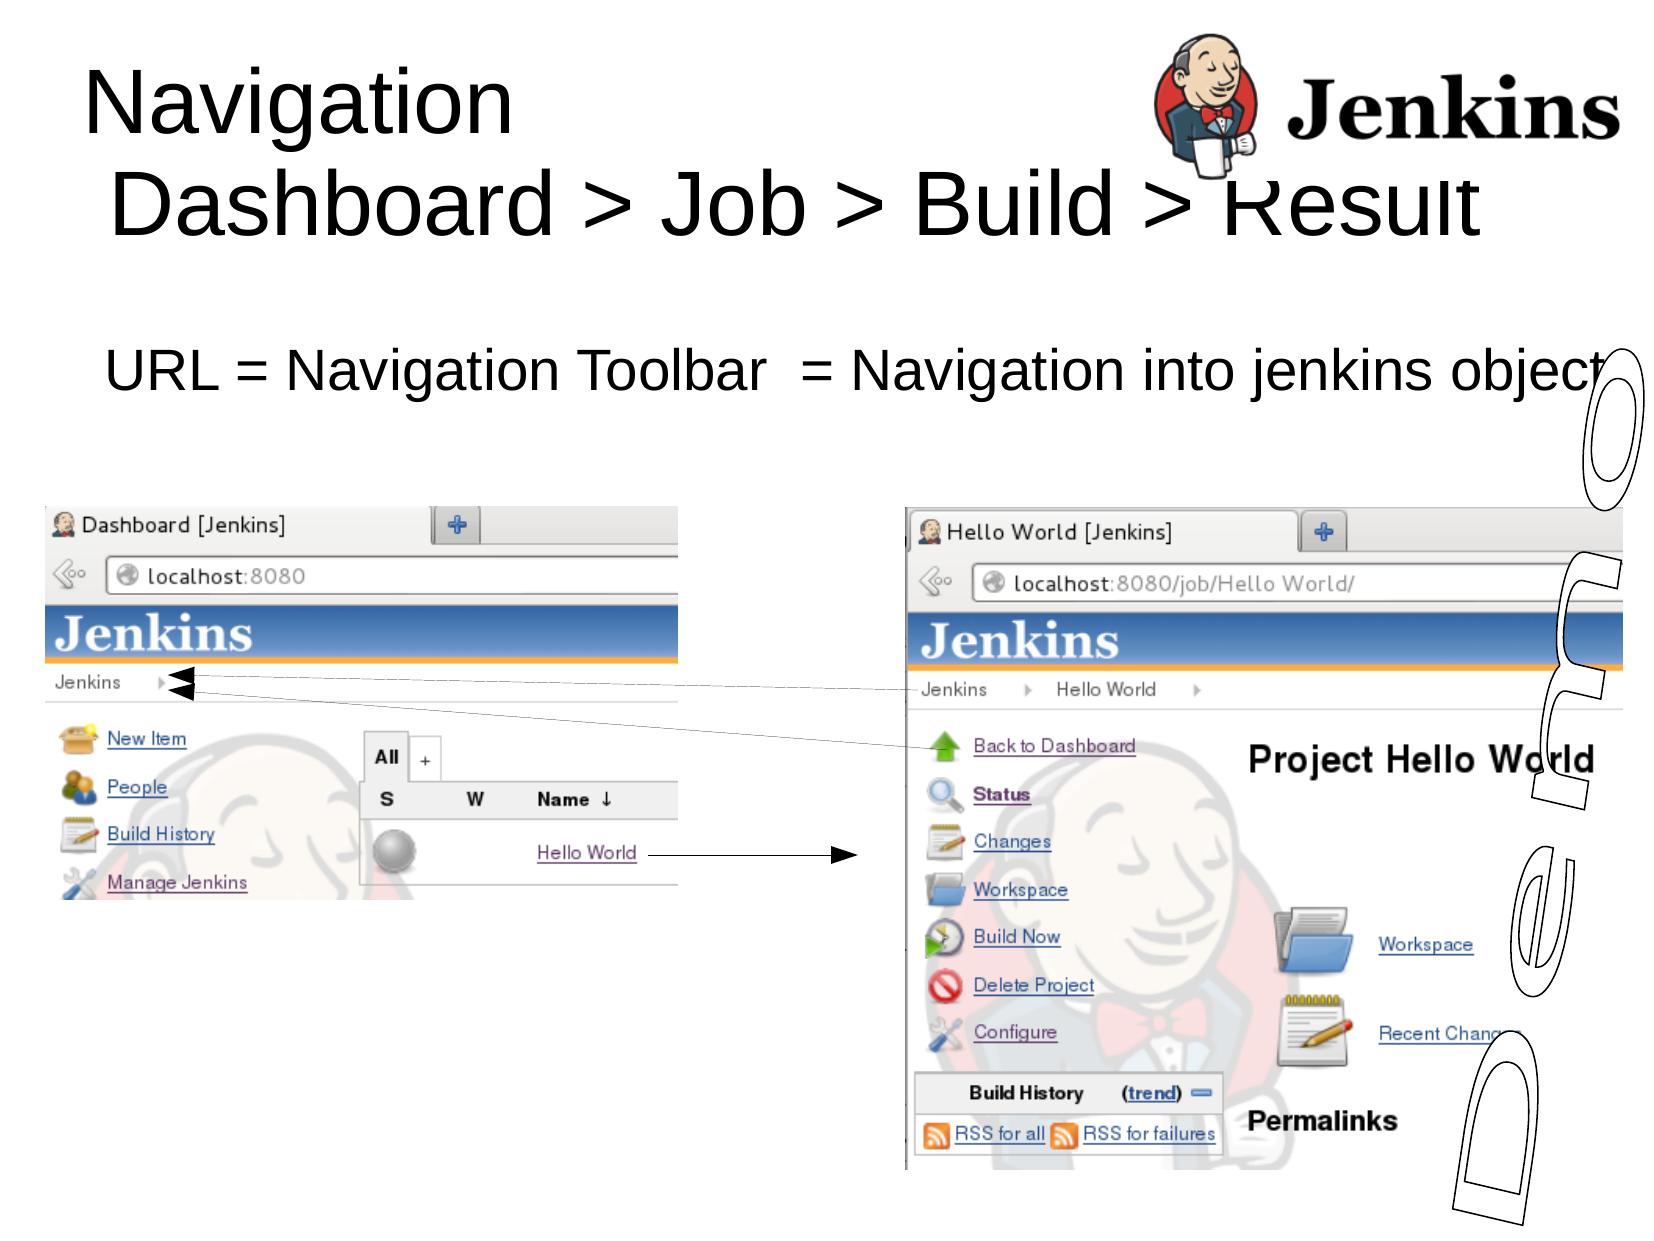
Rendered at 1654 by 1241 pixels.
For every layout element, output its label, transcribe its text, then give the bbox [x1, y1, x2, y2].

text_box Demo [1531, 552, 1622, 810]
picture [195, 676, 678, 729]
picture [905, 507, 1623, 1171]
title Navigation Dashboard > Job > Build > Result [82, 49, 1571, 257]
text_box URL = Navigation Toolbar = Navigation into jenkins object [90, 330, 1623, 410]
picture [1467, 1063, 1528, 1171]
text_box Demo [1452, 1031, 1538, 1226]
text_box Demo [1583, 349, 1644, 511]
picture [1140, 29, 1623, 181]
picture [45, 506, 678, 901]
text_box Demo [1510, 846, 1575, 997]
